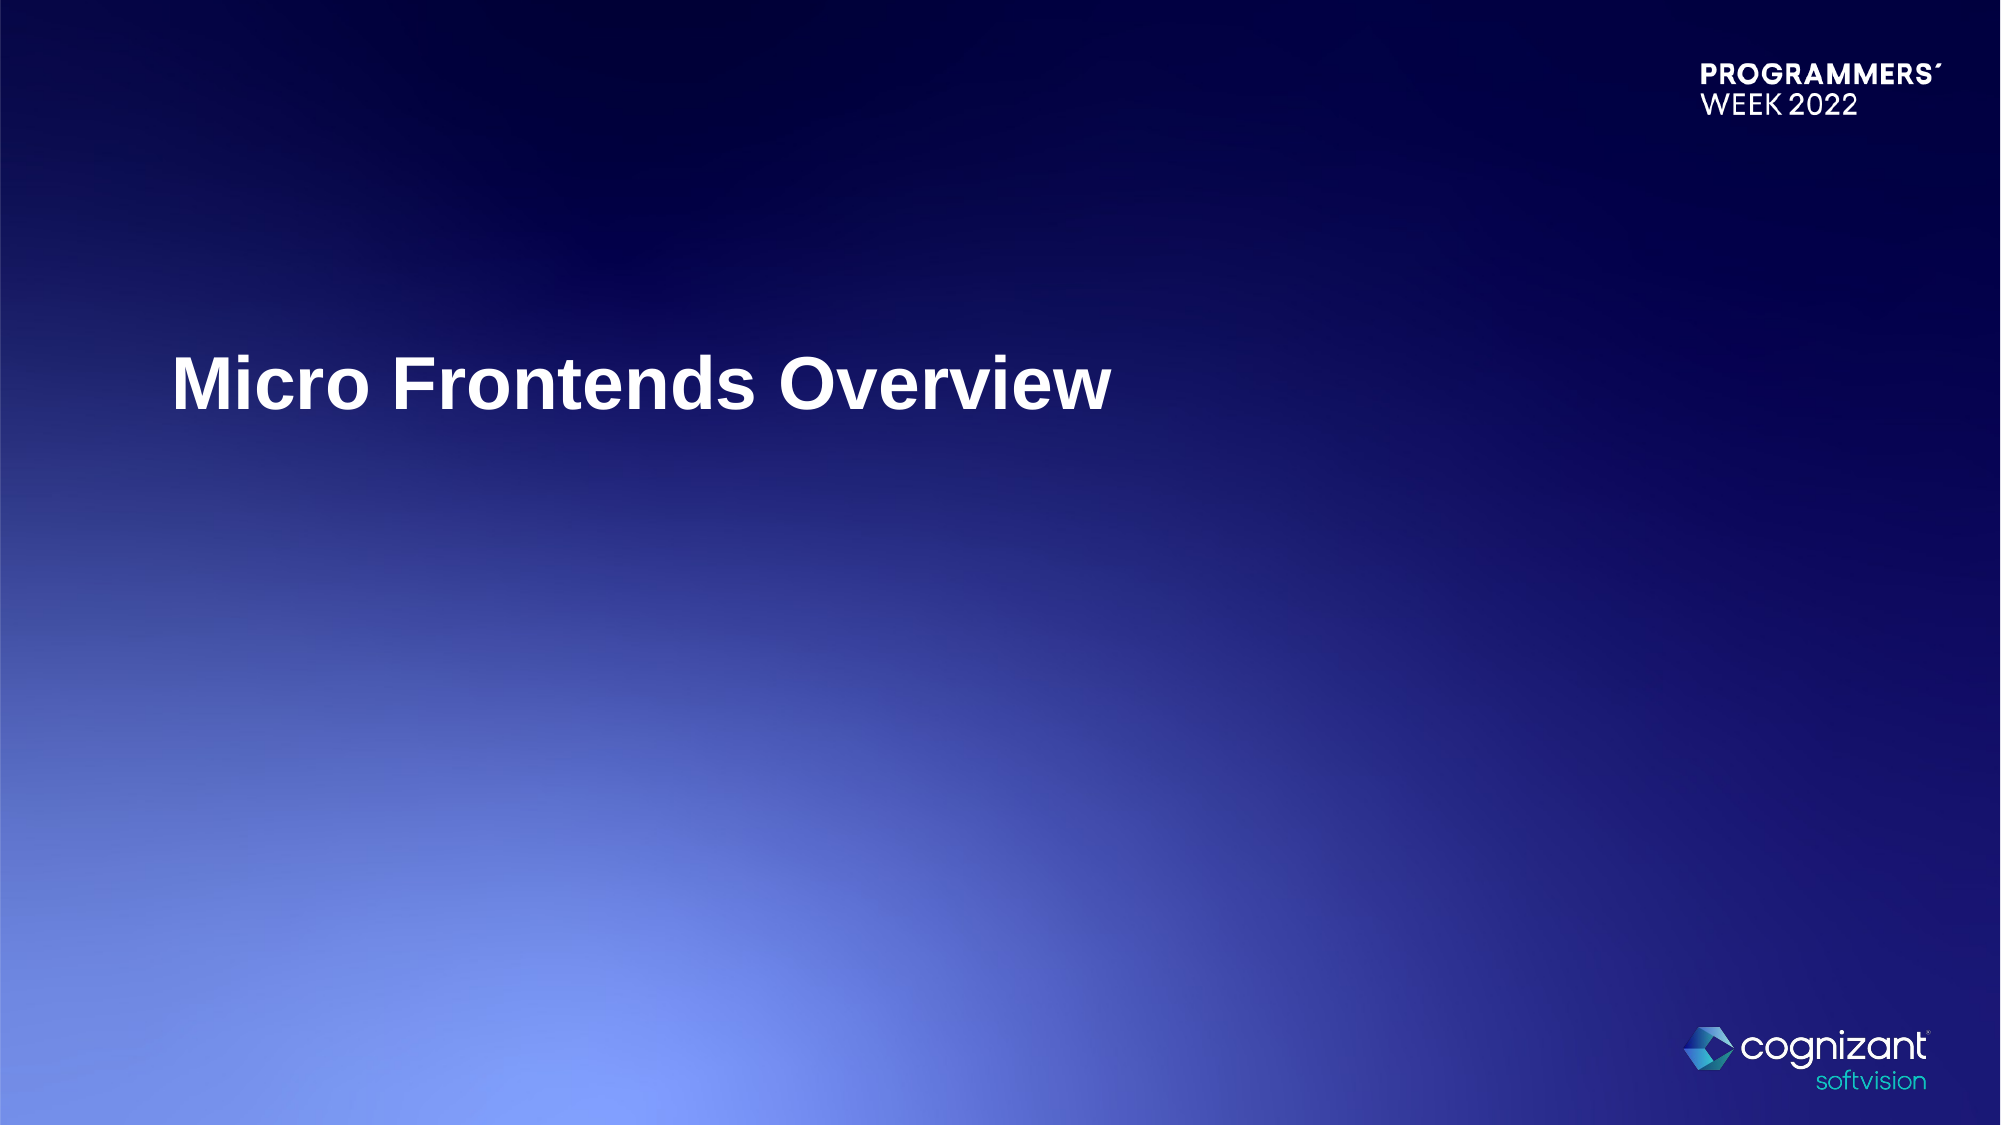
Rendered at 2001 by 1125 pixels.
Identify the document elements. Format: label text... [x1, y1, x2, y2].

title Micro Frontends Overview [171, 285, 1710, 474]
picture [1, 0, 2001, 1125]
